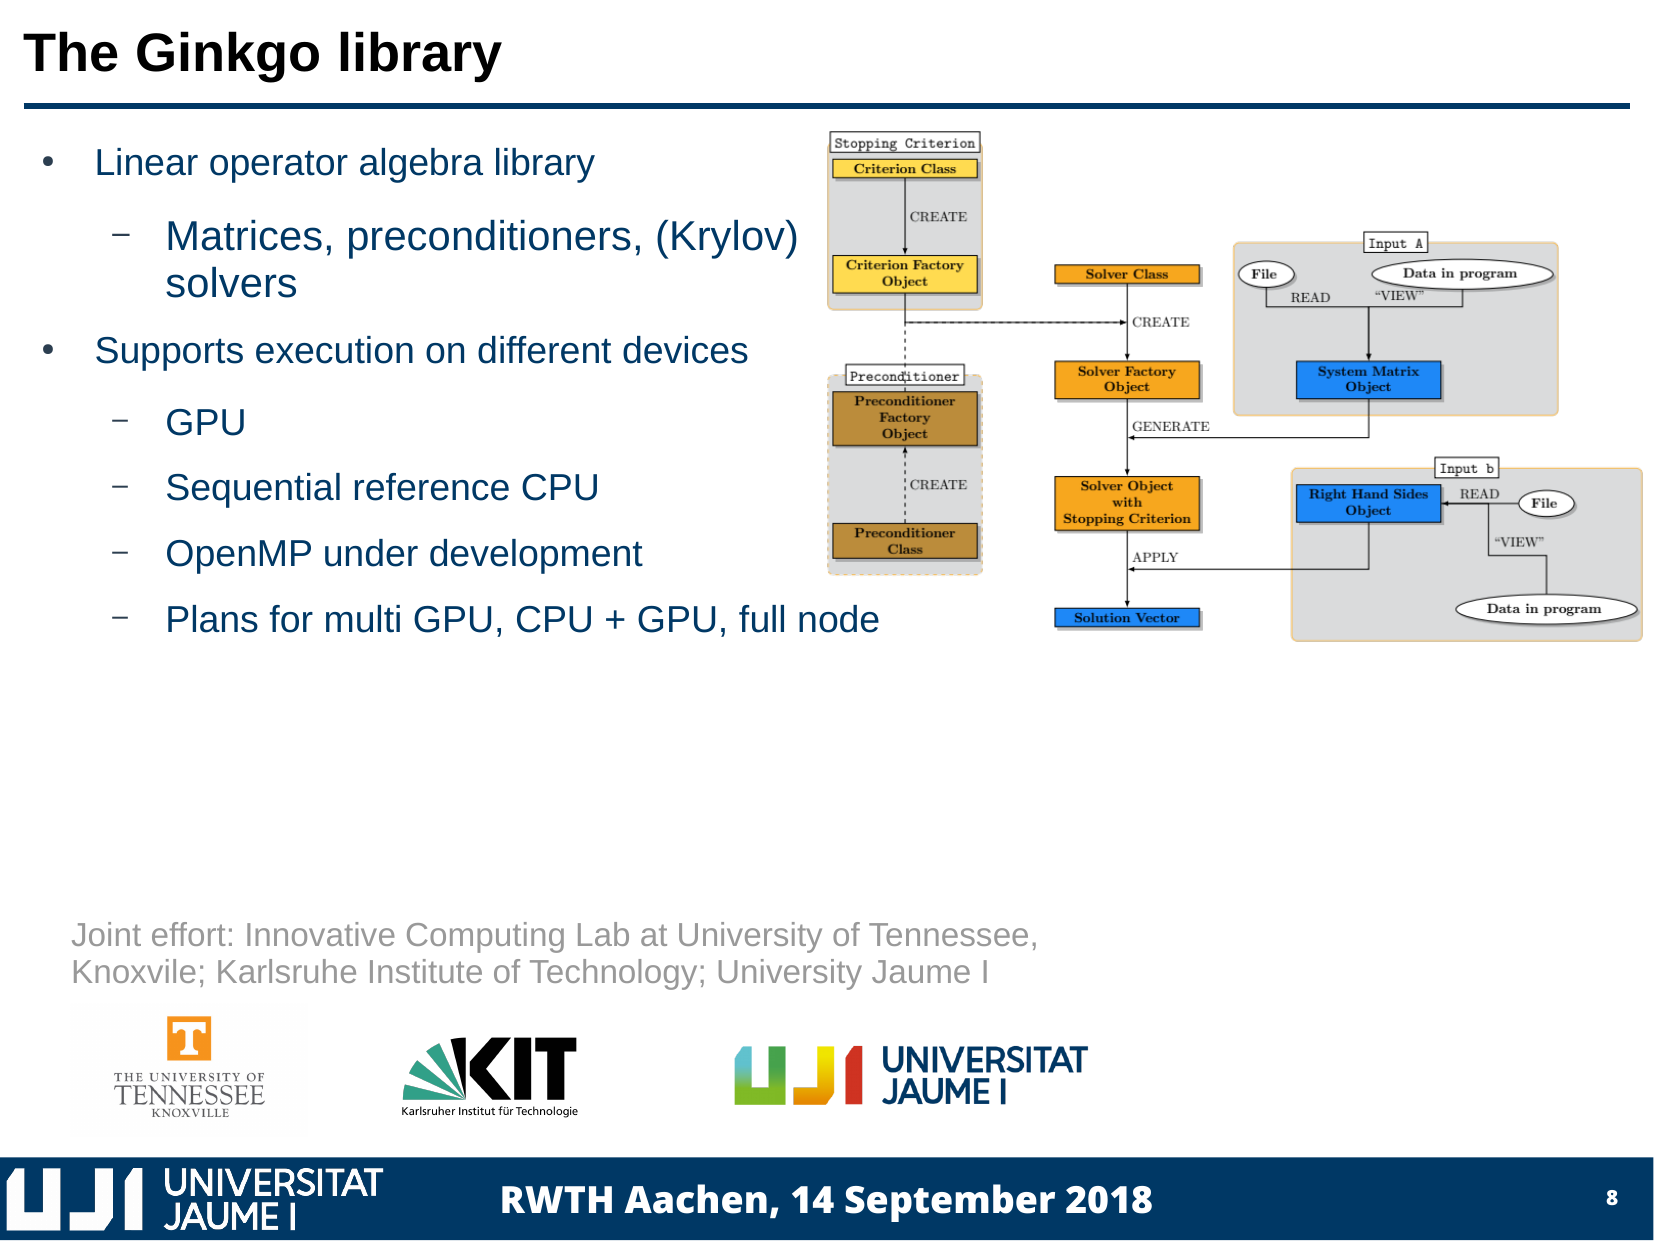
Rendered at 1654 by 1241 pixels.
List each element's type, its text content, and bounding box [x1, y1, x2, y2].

picture [0, 1158, 390, 1241]
picture [401, 1033, 579, 1123]
text_box Joint effort: Innovative Computing Lab at University of Tennessee, Knoxvile; Karlsruhe Institute of Technology; University Jaume I [20, 909, 1099, 1004]
title The Ginkgo library [23, 0, 1630, 107]
picture [732, 1039, 1094, 1109]
picture [70, 1003, 308, 1137]
picture [814, 118, 1654, 653]
list Linear operator algebra library Matrices, preconditioners, (Krylov) solvers Supports execution on different devices GPU Sequential reference CPU OpenMP under development Plans for multi GPU, CPU + GPU, full node [23, 141, 934, 815]
